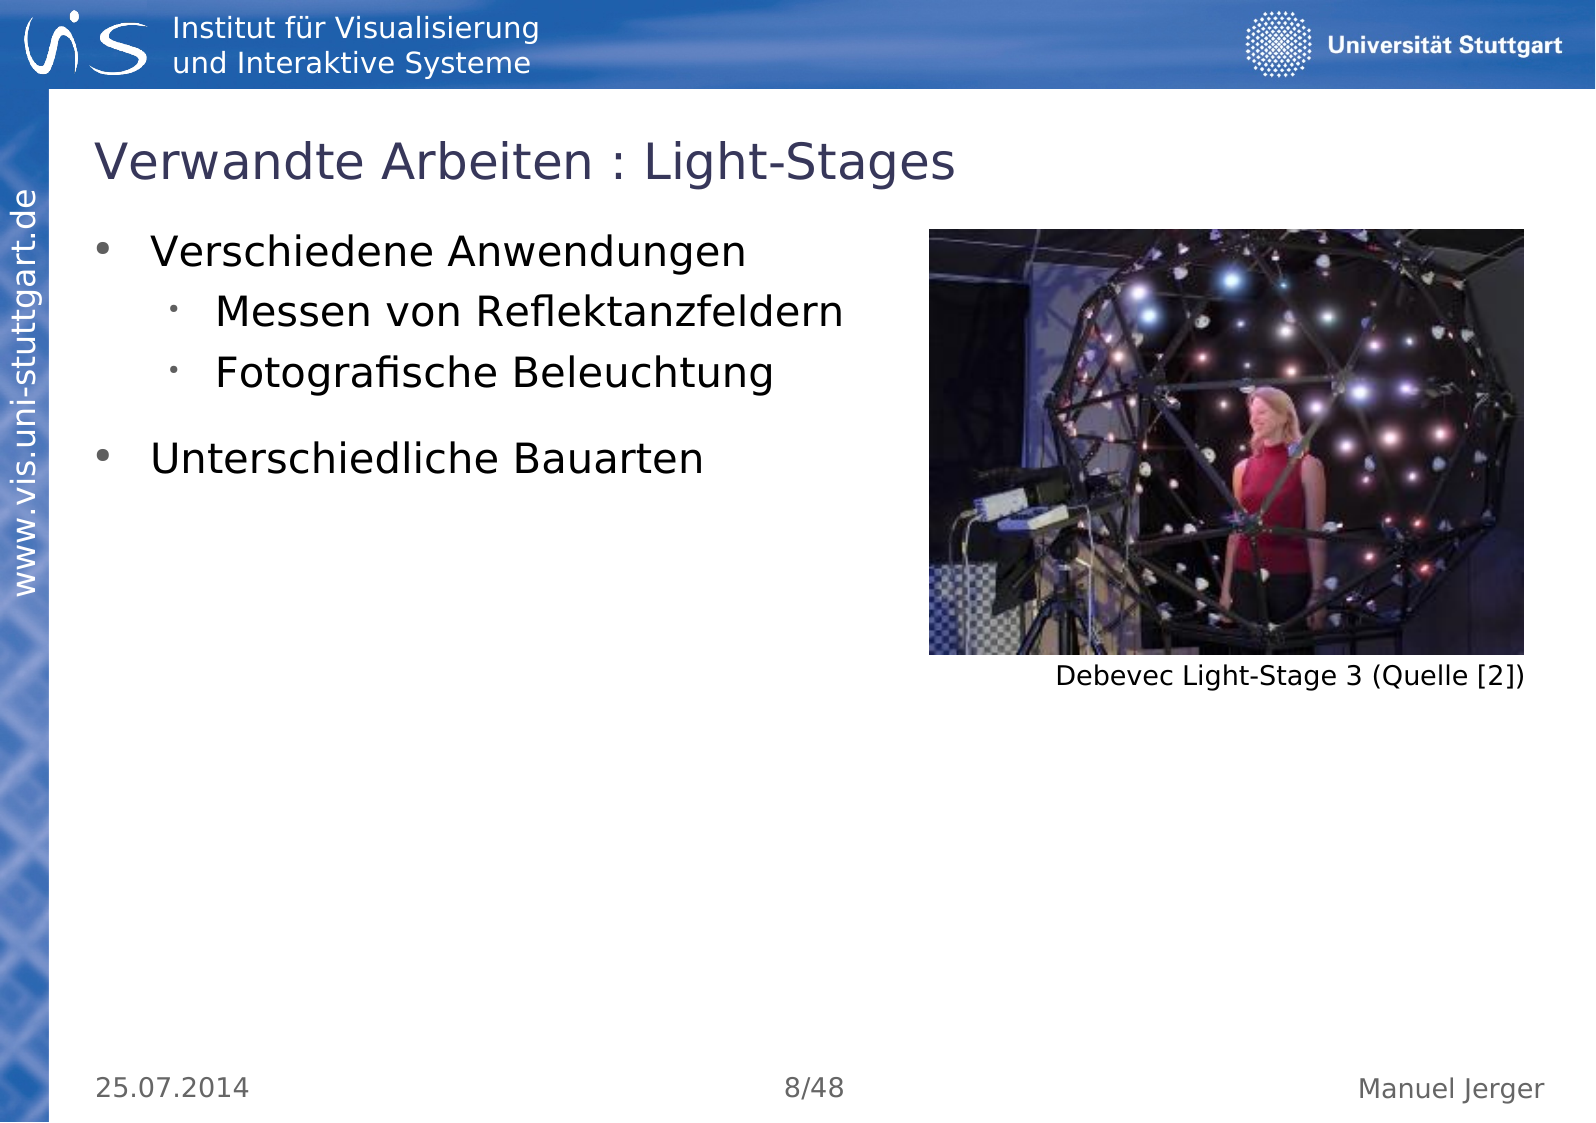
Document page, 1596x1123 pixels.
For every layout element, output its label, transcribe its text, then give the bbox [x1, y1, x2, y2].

picture [929, 229, 1524, 655]
title Verwandte Arbeiten : Light-Stages [94, 117, 1534, 201]
list Verschiedene Anwendungen Messen von Reflektanzfeldern Fotografische Beleuchtung Unterschiedliche Bauarten [94, 224, 1548, 1052]
picture [0, 0, 49, 1122]
picture [24, 0, 1596, 89]
text_box Debevec Light-Stage 3 (Quelle [2]) [935, 658, 1596, 724]
